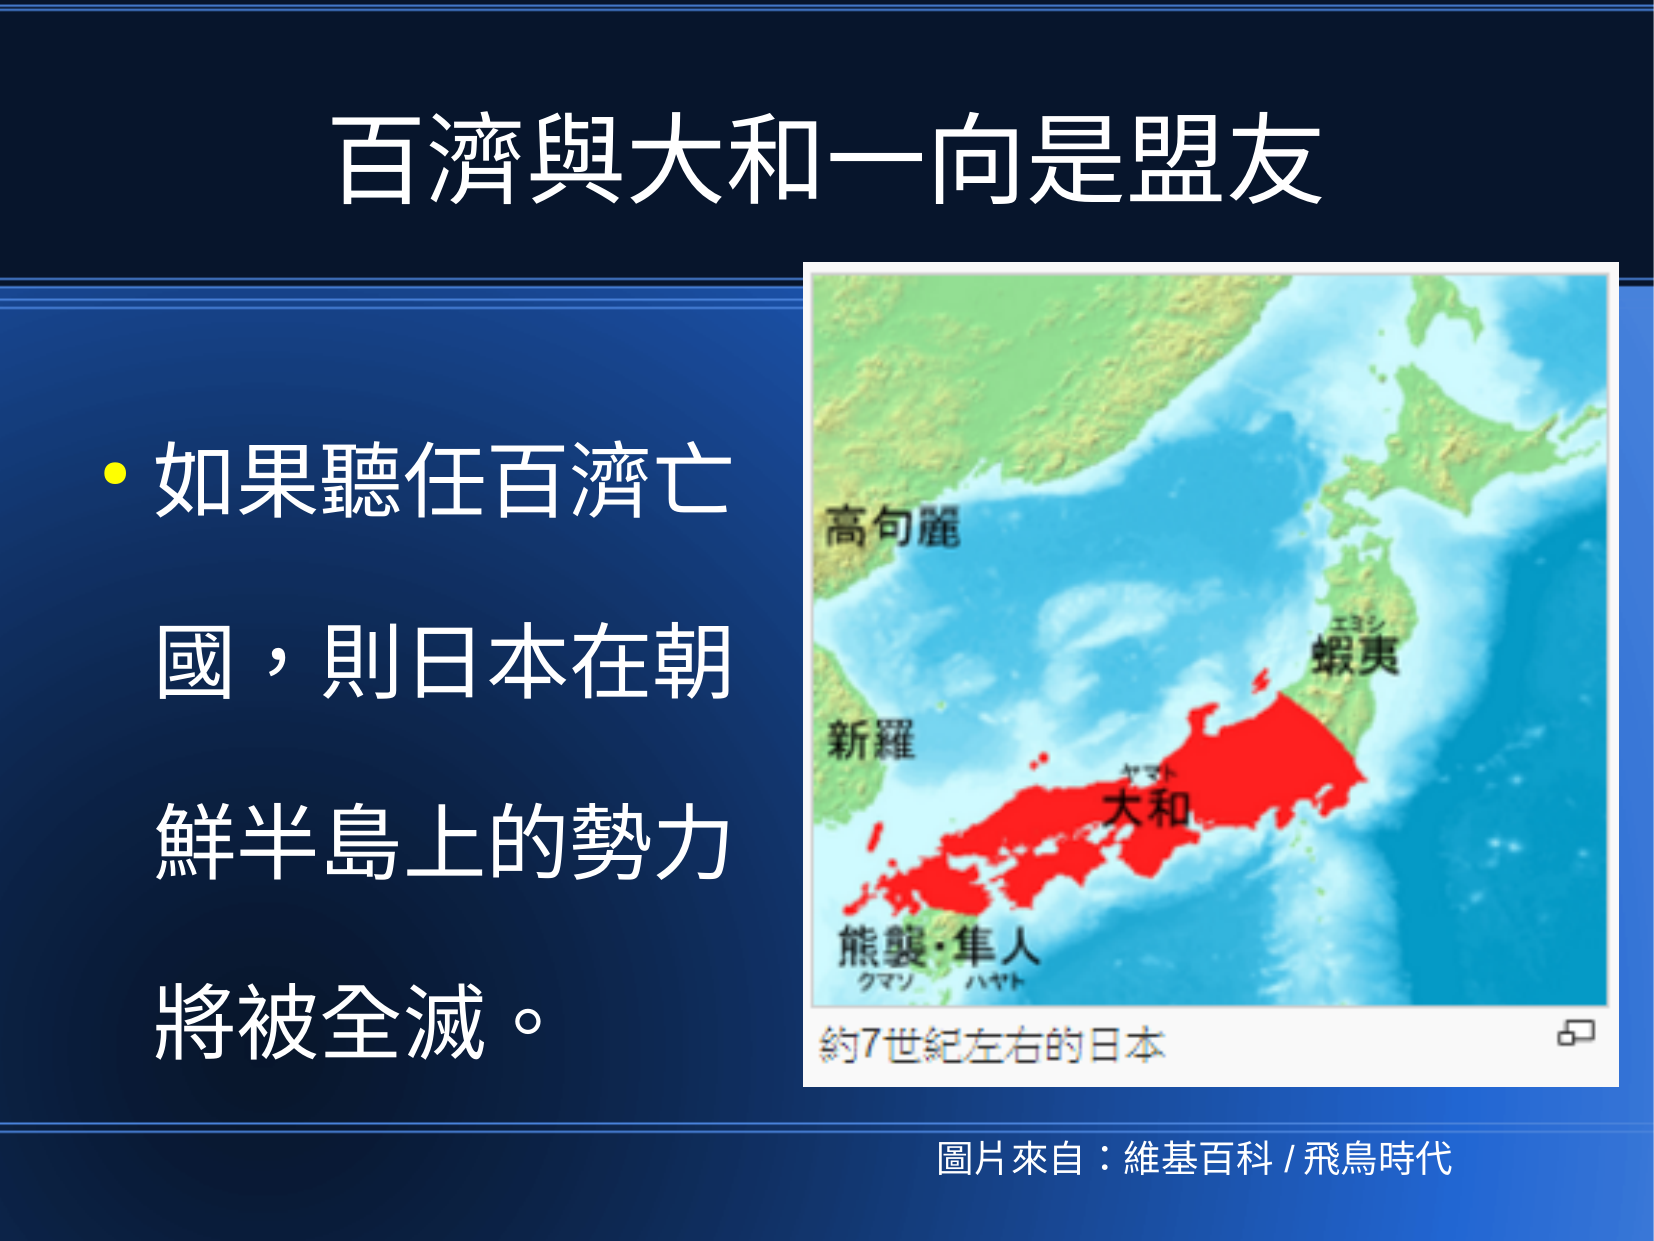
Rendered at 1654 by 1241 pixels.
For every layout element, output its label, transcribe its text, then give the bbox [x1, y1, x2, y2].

list 如果聽任百濟亡國，則日本在朝鮮半島上的勢力將被全滅。 [82, 355, 792, 1241]
text_box 圖片來自：維基百科/飛鳥時代 [921, 1122, 1524, 1205]
title 百濟與大和一向是盟友 [82, 49, 1571, 257]
picture [0, 0, 1654, 1241]
